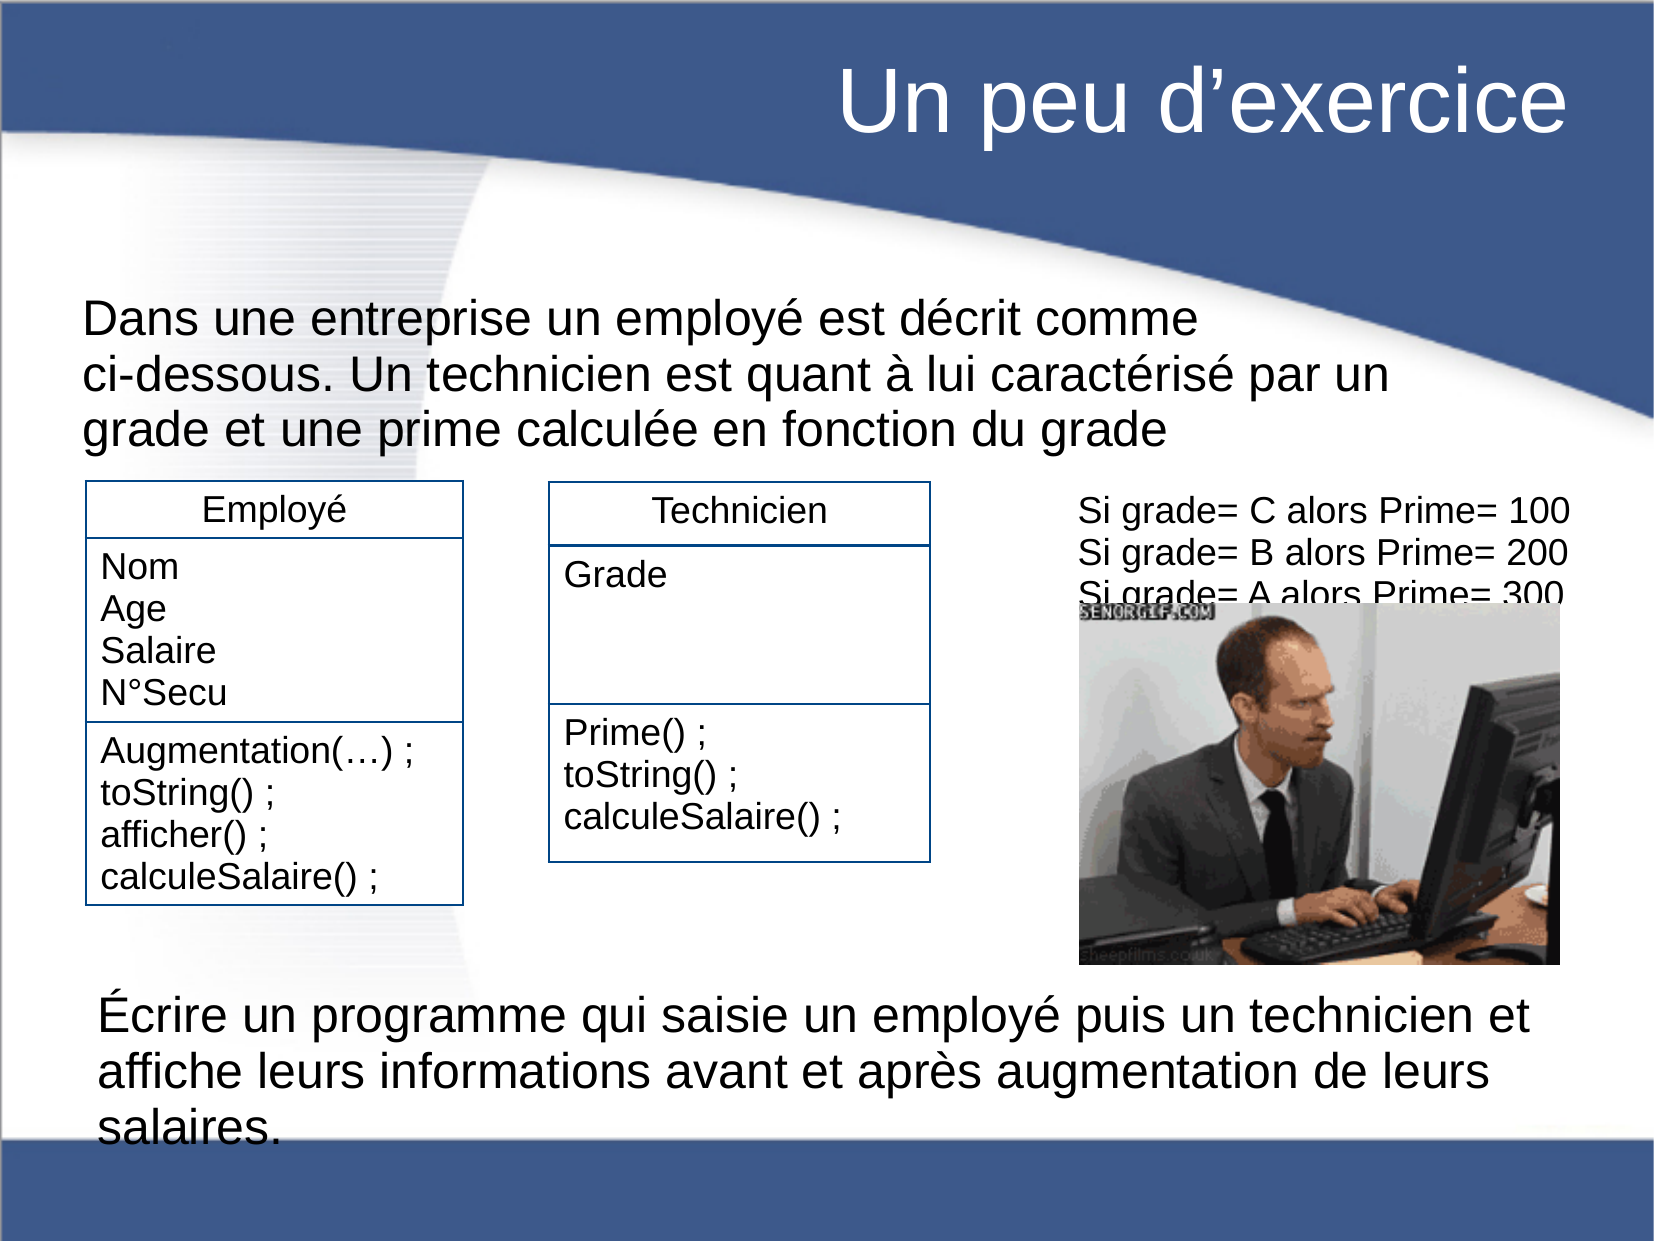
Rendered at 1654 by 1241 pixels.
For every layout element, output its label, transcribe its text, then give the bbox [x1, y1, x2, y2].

table_cell Grade [550, 547, 929, 703]
text_box Si grade= C alors Prime= 100 Si grade= B alors Prime= 200 Si grade= A alors Prime= 300 [1062, 482, 1607, 707]
table_header Employé [87, 482, 462, 537]
title Un peu d’exercice [82, 49, 1571, 257]
text_box Écrire un programme qui saisie un employé puis un technicien et affiche leurs informations avant et après augmentation de leurs salaires. [82, 980, 1630, 1163]
table_cell Nom Age Salaire N°Secu [87, 539, 462, 721]
table_header Technicien [550, 483, 929, 544]
table_cell Augmentation(…) ; toString() ; afficher() ; calculeSalaire() ; [87, 723, 462, 904]
list Dans une entreprise un employé est décrit comme ci-dessous. Un technicien est quant à lui caractérisé par un grade et une prime calculée en fonction du grade [82, 290, 1571, 980]
picture [0, 0, 1654, 1241]
table_cell Prime() ; toString() ; calculeSalaire() ; [550, 705, 929, 861]
